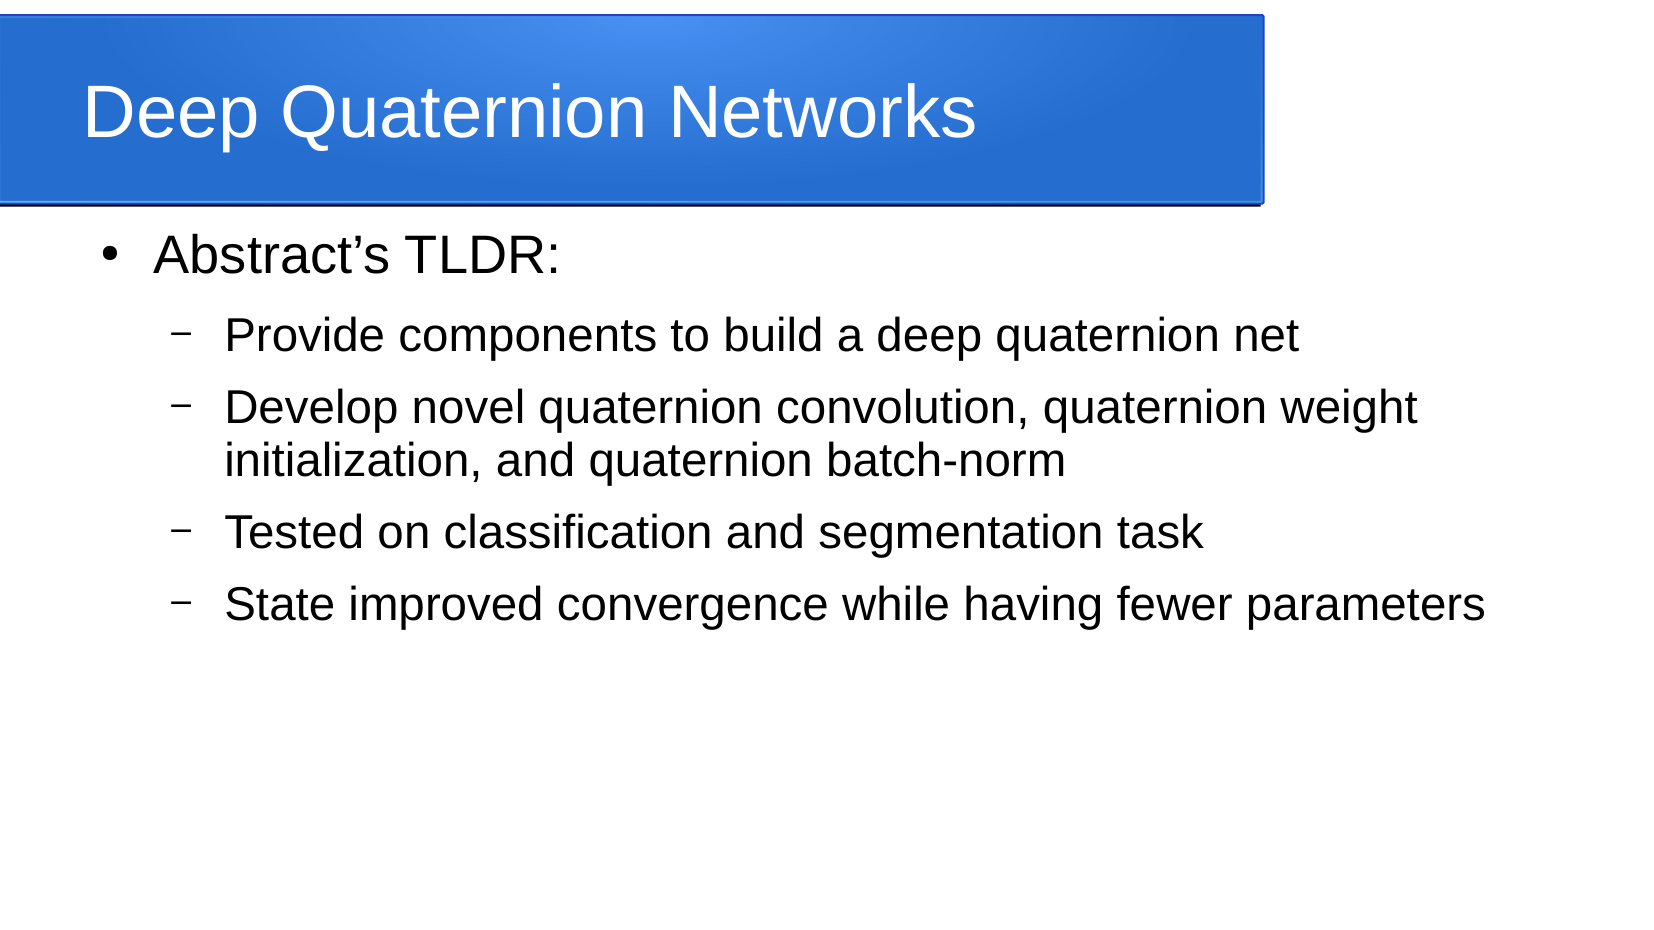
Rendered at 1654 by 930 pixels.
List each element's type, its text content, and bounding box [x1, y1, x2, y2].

title Deep Quaternion Networks [82, 35, 1234, 189]
list Abstract’s TLDR: Provide components to build a deep quaternion net Develop novel quaternion convolution, quaternion weight initialization, and quaternion batch-norm Tested on classification and segmentation task State improved convergence while having fewer parameters [82, 224, 1571, 764]
